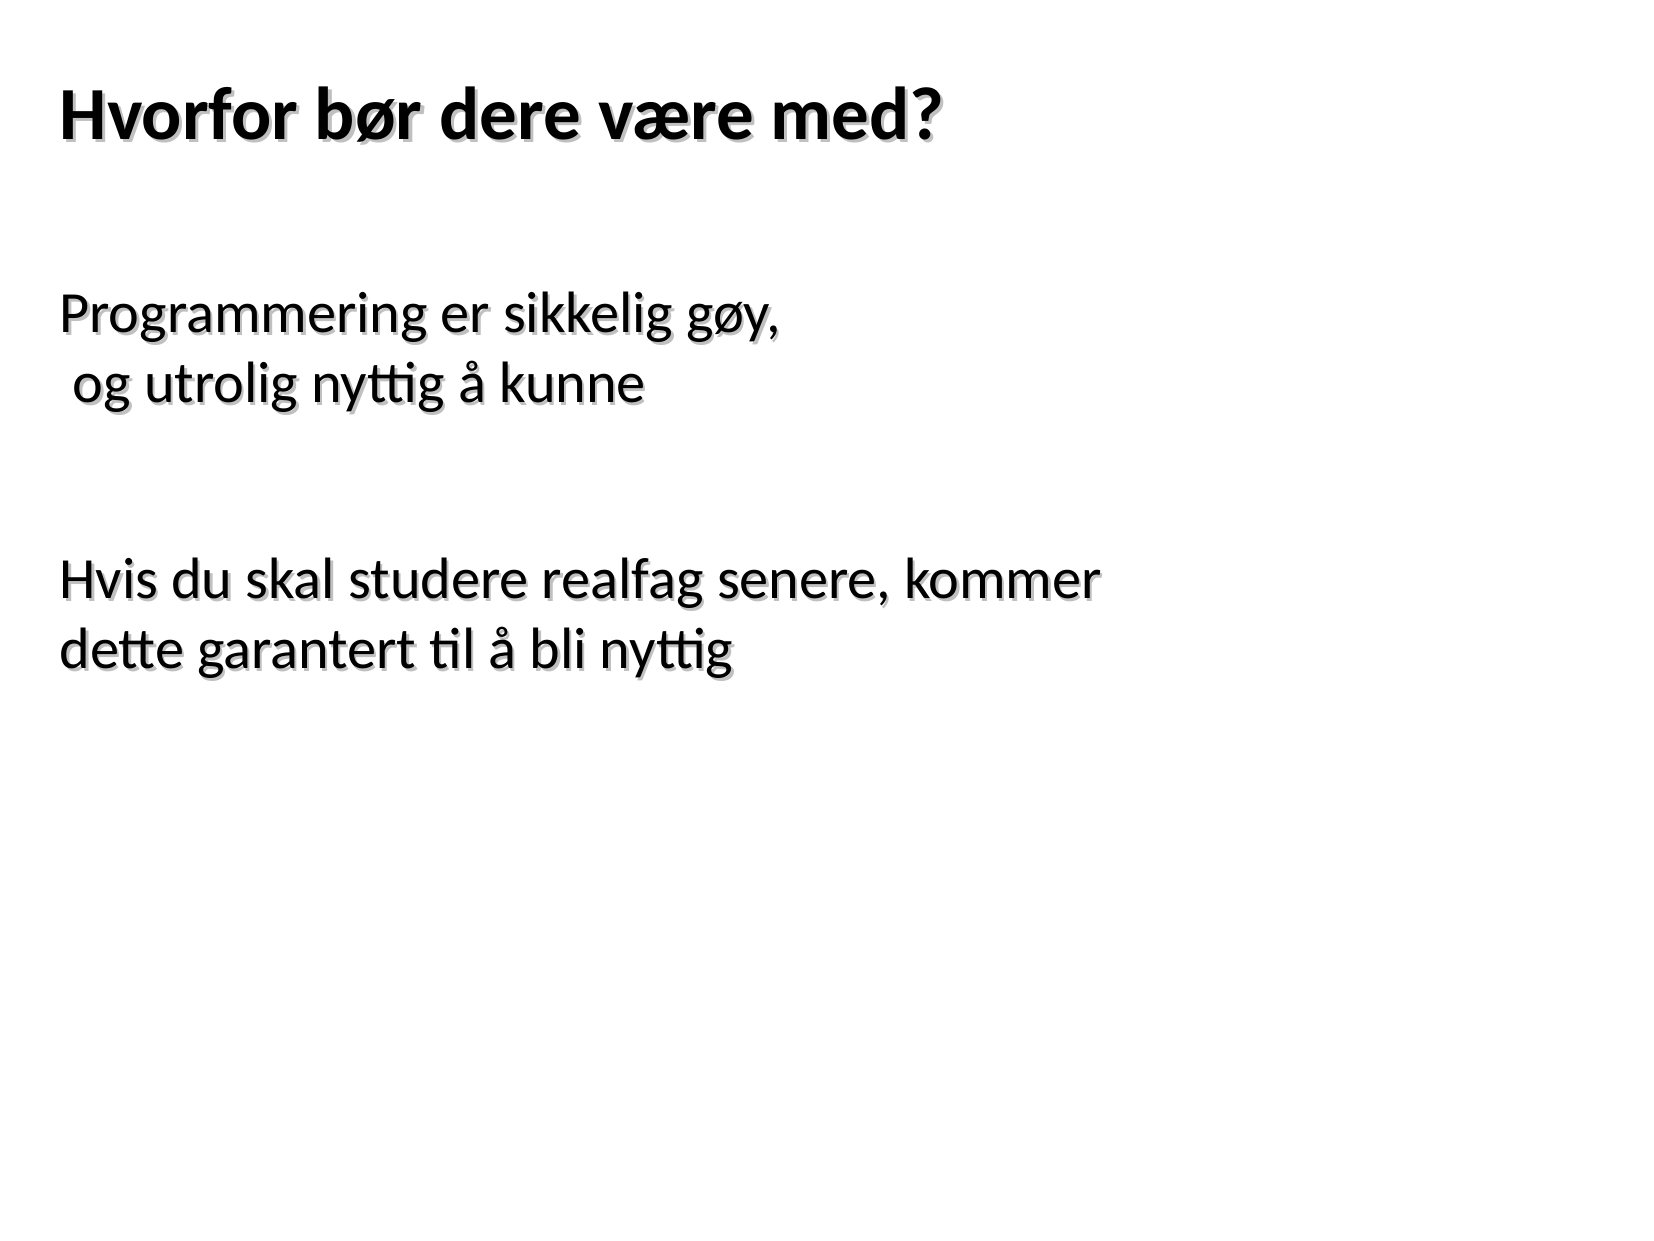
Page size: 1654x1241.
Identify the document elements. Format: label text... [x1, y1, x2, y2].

text_box Programmering er sikkelig gøy, og utrolig nyttig å kunne [44, 266, 1575, 495]
text_box Hvorfor bør dere være med? [44, 56, 1653, 285]
text_box Hvis du skal studere realfag senere, kommer dette garantert til å bli nyttig [45, 533, 1576, 762]
